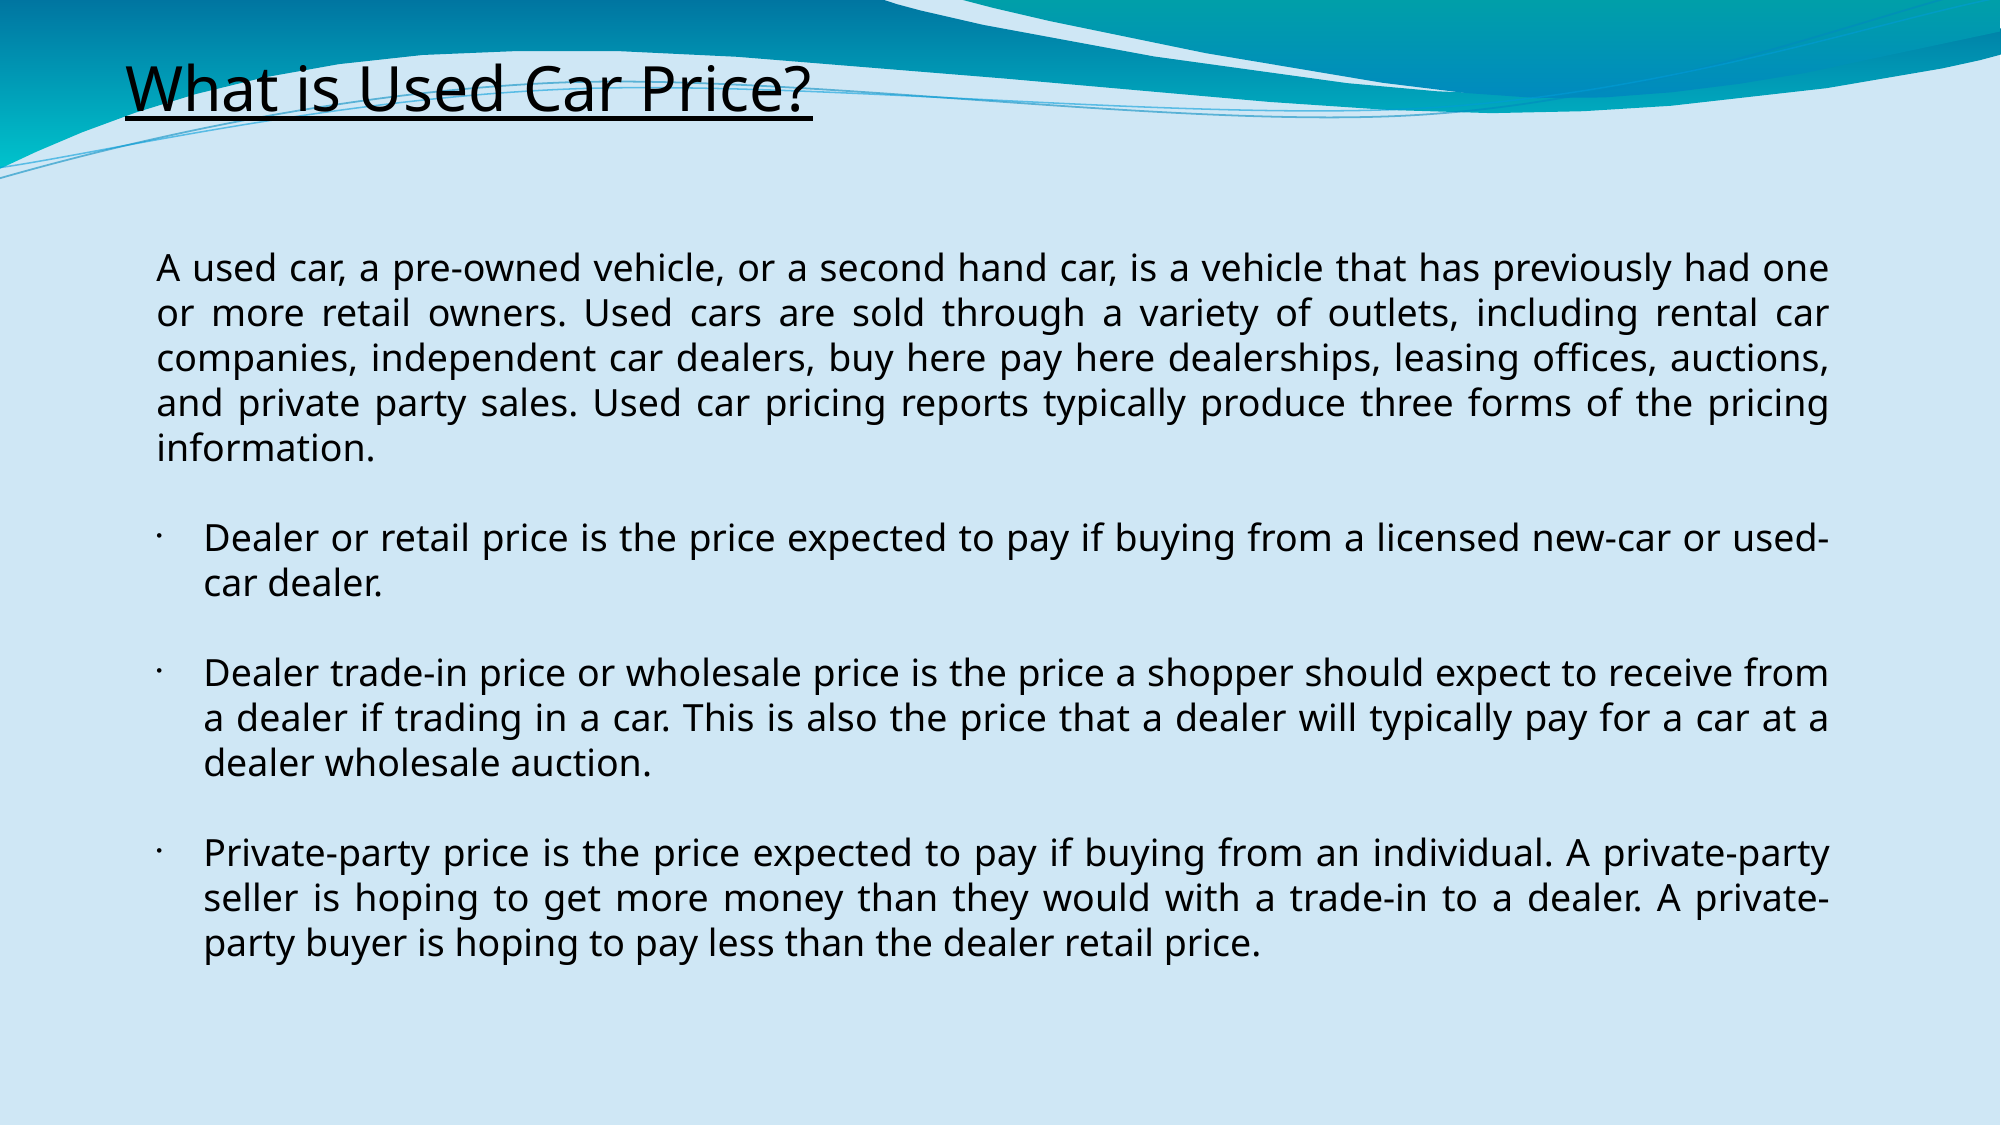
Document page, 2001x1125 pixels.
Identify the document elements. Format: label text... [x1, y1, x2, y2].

text_box A used car, a pre-owned vehicle, or a second hand car, is a vehicle that has previously had one or more retail owners. Used cars are sold through a variety of outlets, including rental car companies, independent car dealers, buy here pay here dealerships, leasing offices, auctions, and private party sales. Used car pricing reports typically produce three forms of the pricing information. Dealer or retail price is the price expected to pay if buying from a licensed new-car or used-car dealer. Dealer trade-in price or wholesale price is the price a shopper should expect to receive from a dealer if trading in a car. This is also the price that a dealer will typically pay for a car at a dealer wholesale auction. Private-party price is the price expected to pay if buying from an individual. A private-party seller is hoping to get more money than they would with a trade-in to a dealer. A private-party buyer is hoping to pay less than the dealer retail price. [141, 236, 1847, 1017]
text_box What is Used Car Price? [110, 41, 1874, 132]
